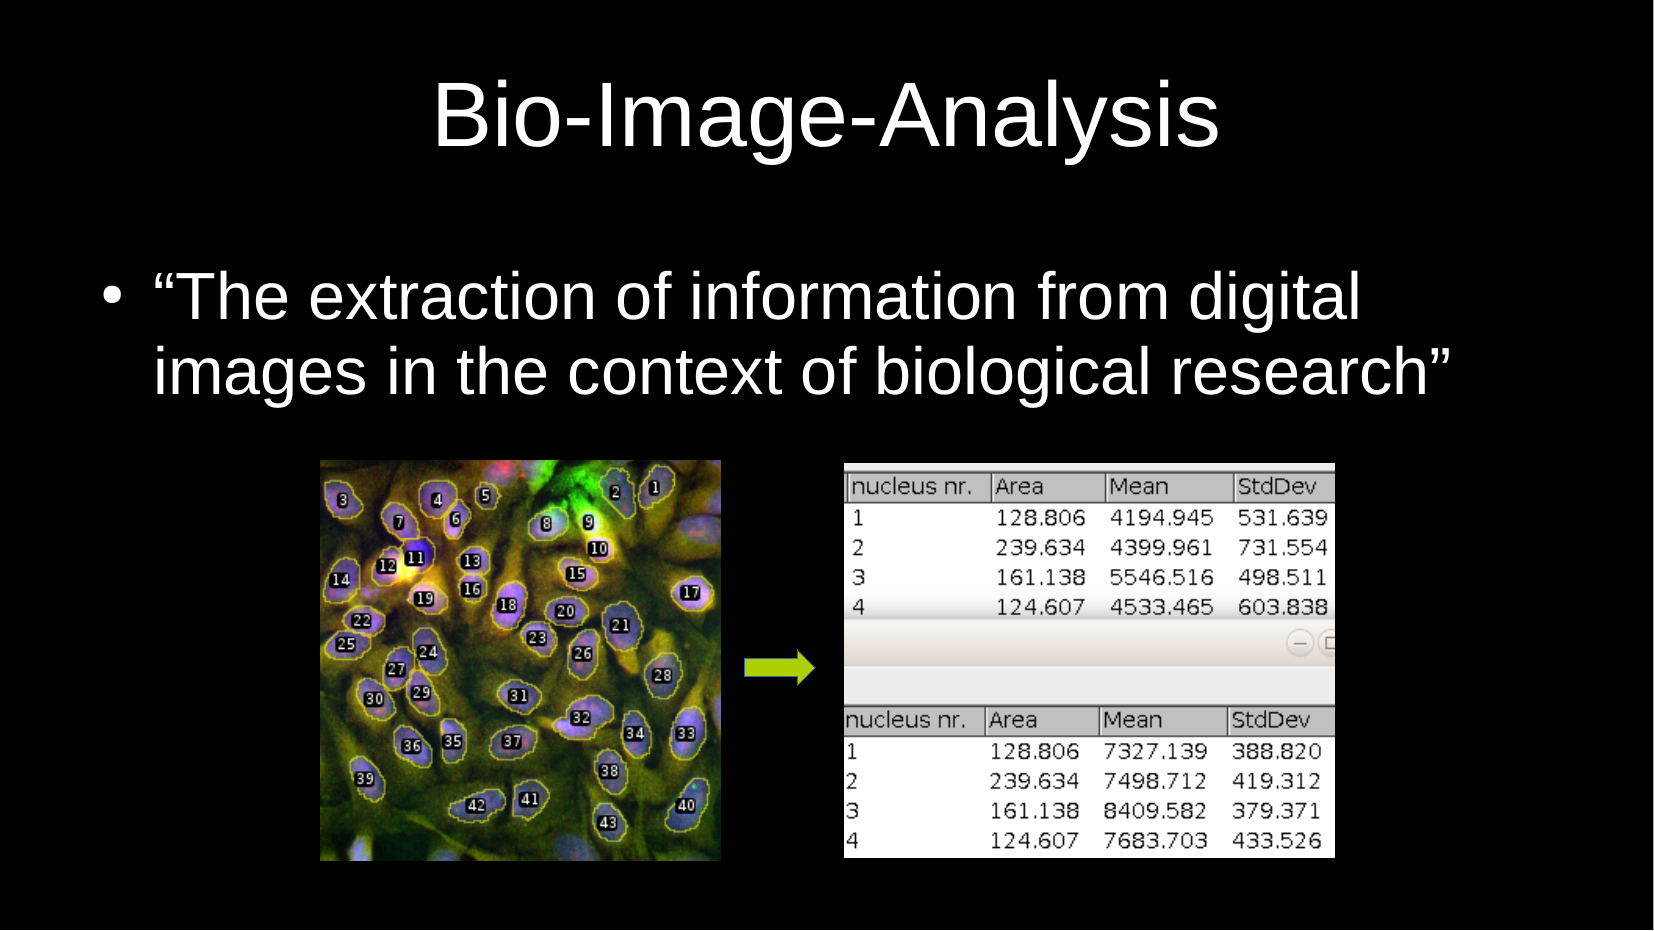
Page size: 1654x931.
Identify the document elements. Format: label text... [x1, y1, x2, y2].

text_box [744, 649, 816, 686]
list “The extraction of information from digital images in the context of biological research” [82, 258, 1571, 799]
picture [320, 460, 721, 861]
picture [844, 463, 1335, 858]
title Bio-Image-Analysis [82, 37, 1571, 193]
